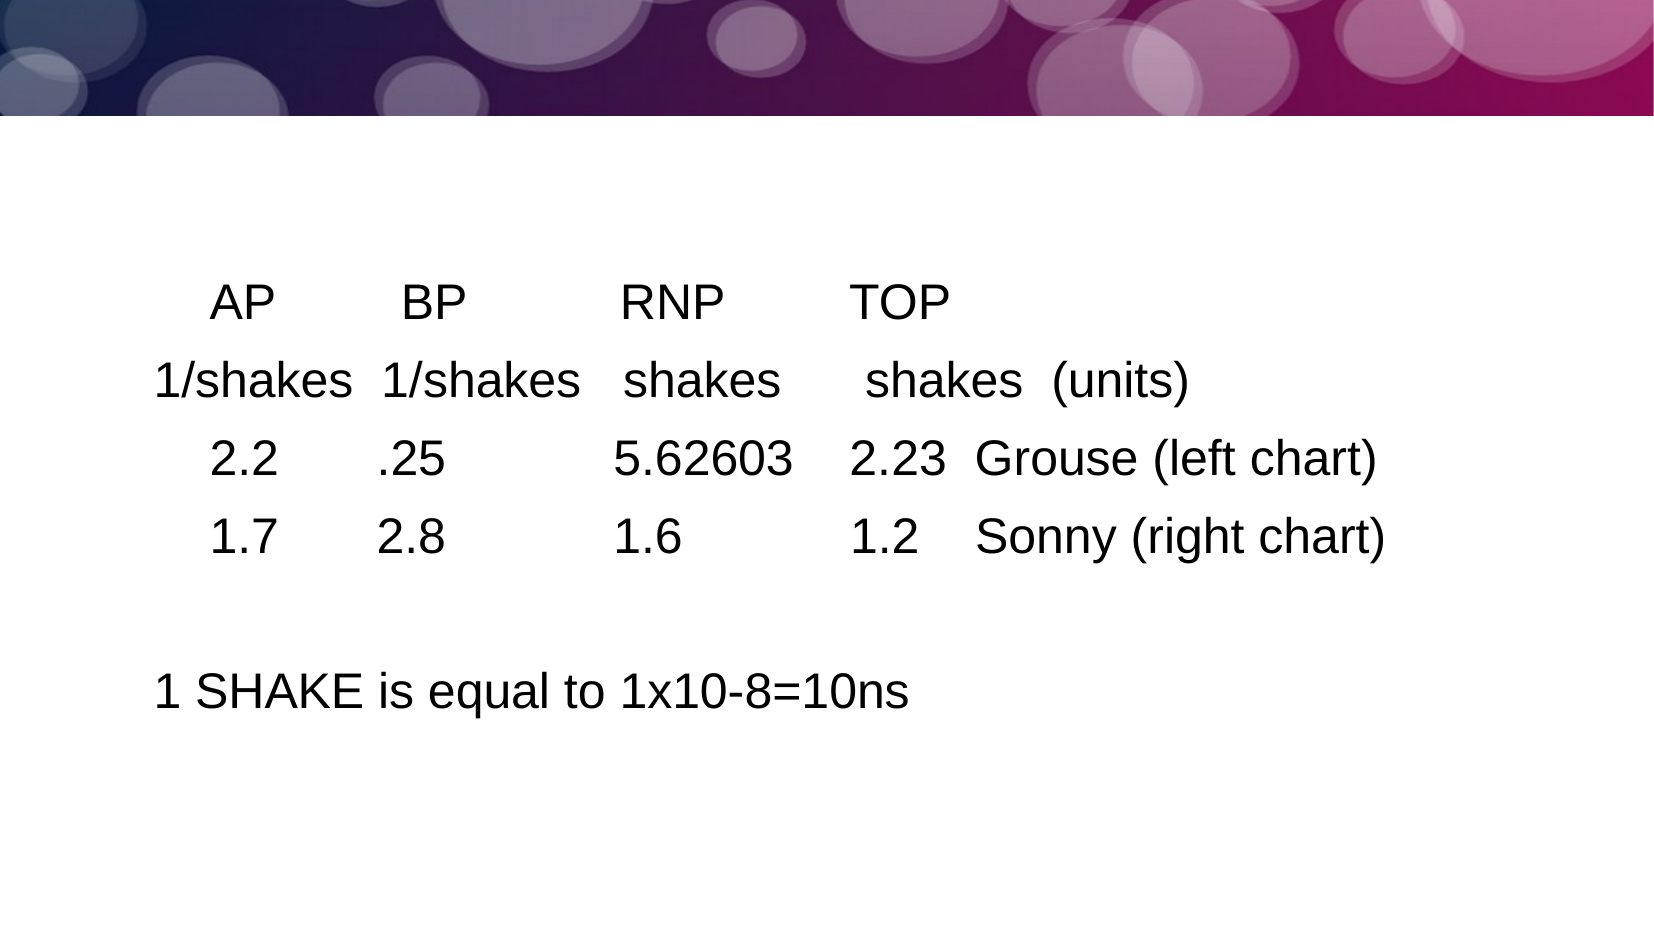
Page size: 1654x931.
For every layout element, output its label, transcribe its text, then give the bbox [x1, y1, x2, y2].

list AP BP RNP TOP 1/shakes 1/shakes shakes shakes (units) 2.2 .25 5.62603 2.23 Grouse (left chart) 1.7 2.8 1.6 1.2 Sonny (right chart) 1 SHAKE is equal to 1x10-8=10ns [82, 274, 1571, 815]
picture [0, 0, 1654, 116]
